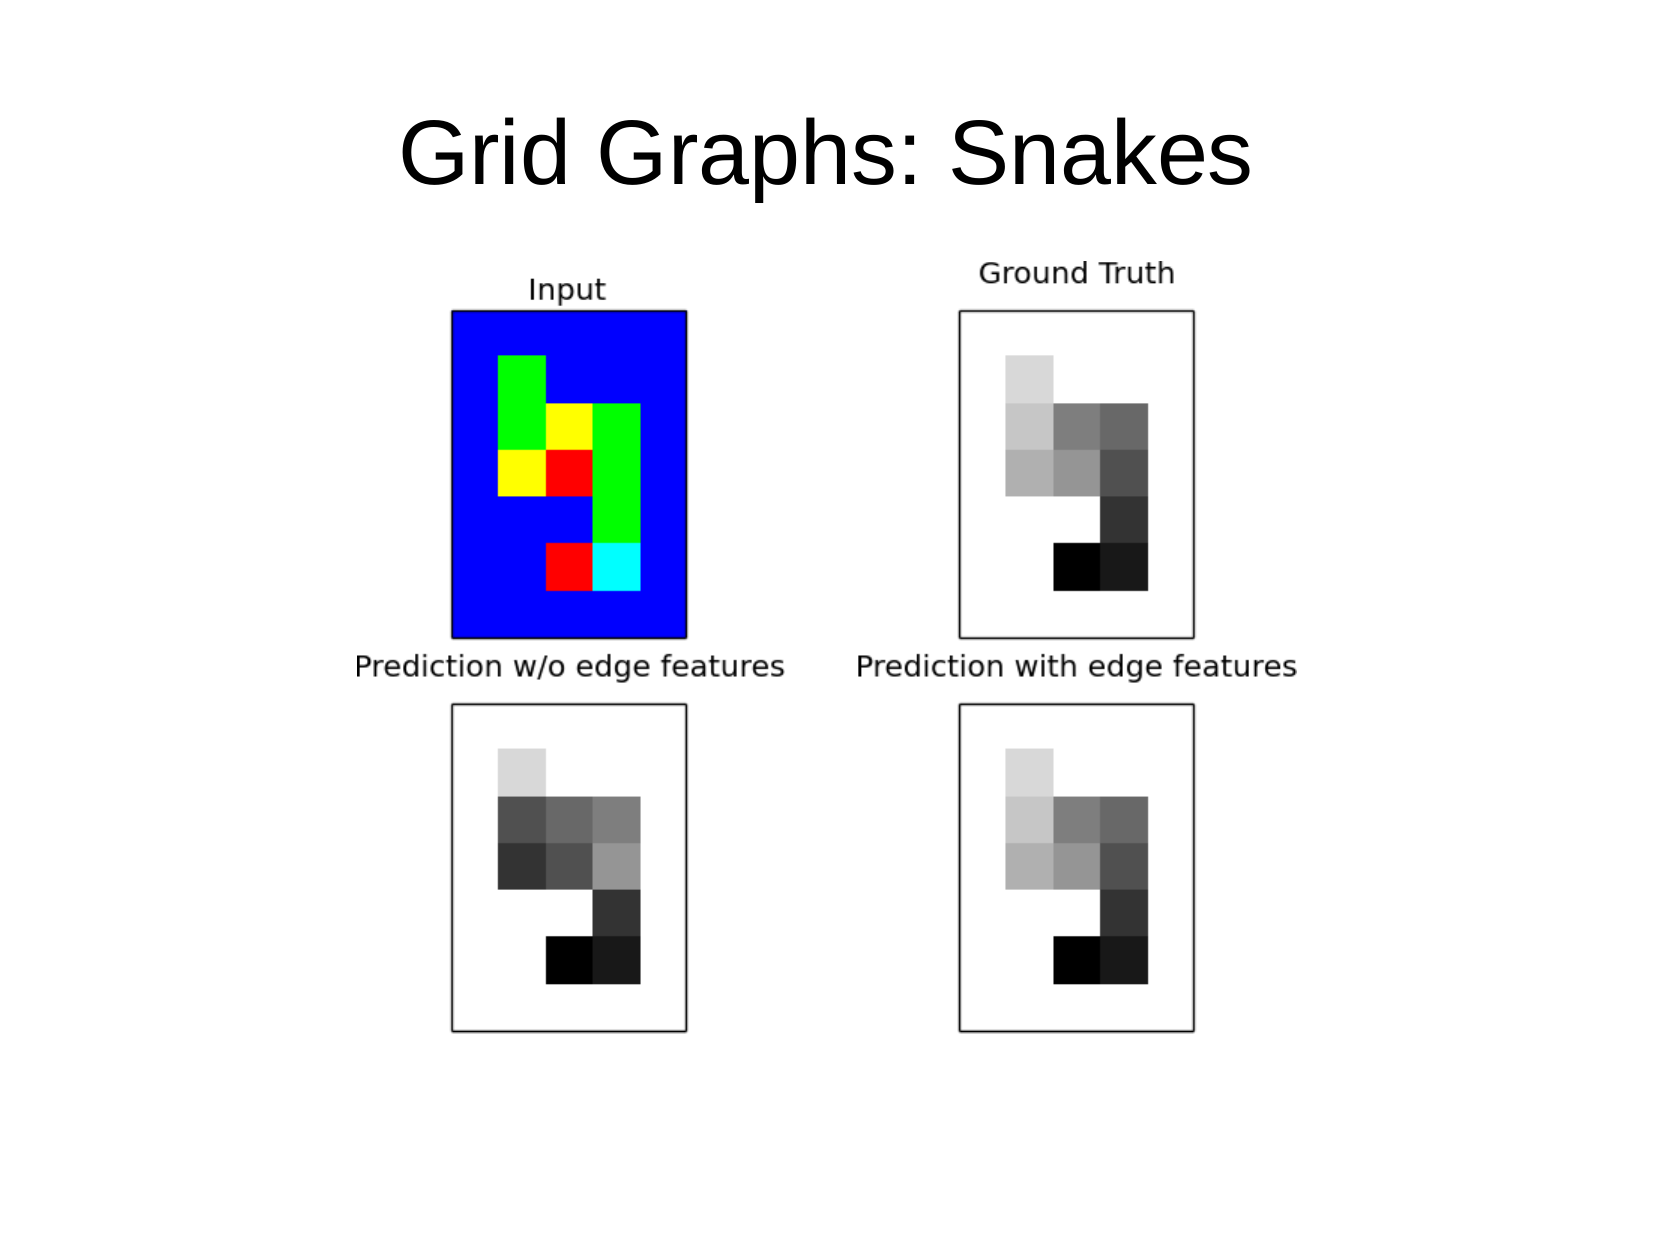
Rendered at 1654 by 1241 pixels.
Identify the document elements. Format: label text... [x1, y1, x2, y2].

picture [357, 261, 1297, 1034]
title Grid Graphs: Snakes [82, 49, 1571, 257]
